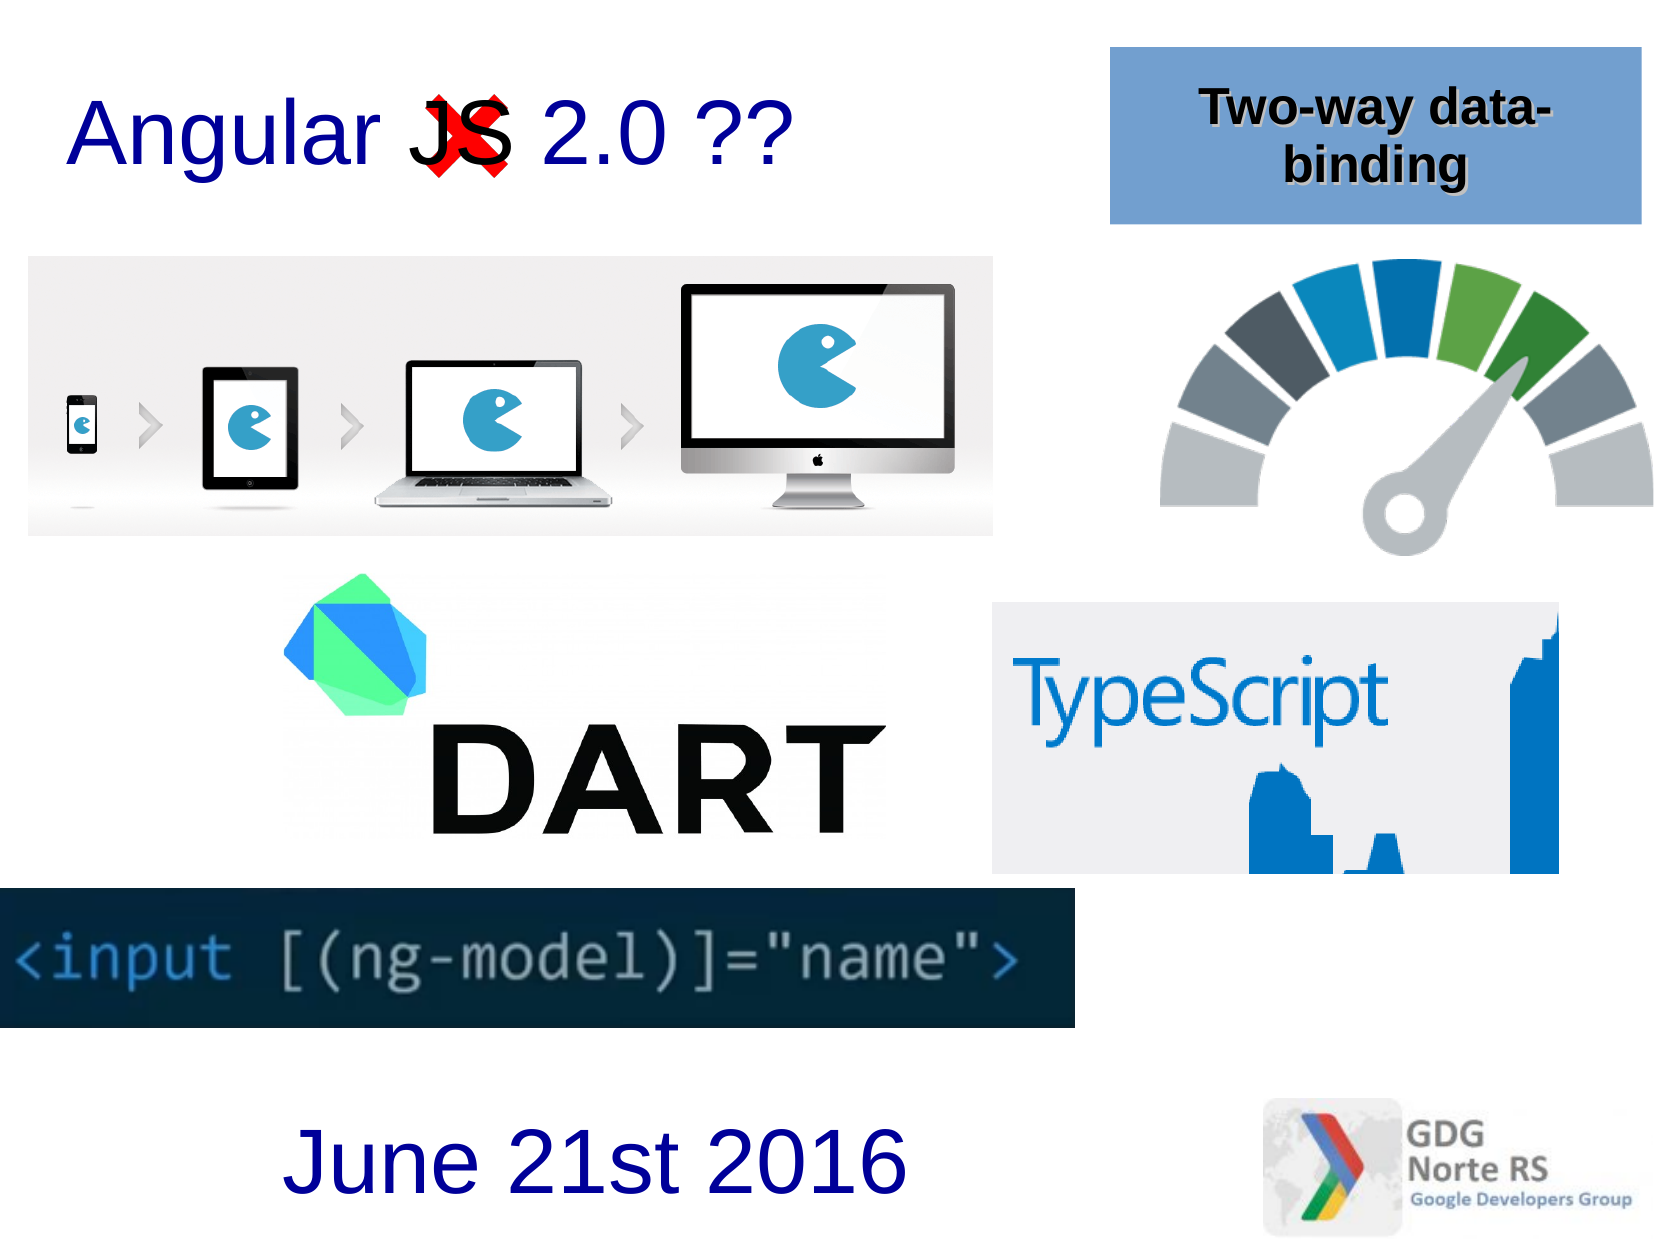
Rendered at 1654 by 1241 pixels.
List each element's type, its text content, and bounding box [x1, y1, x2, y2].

picture [1263, 1098, 1654, 1239]
picture [28, 256, 993, 537]
picture [283, 573, 886, 839]
title Angular JS 2.0 ?? [0, 29, 981, 237]
picture [992, 602, 1559, 875]
title Two-way data-binding [1110, 47, 1642, 225]
title June 21st 2016 [165, 1086, 1028, 1237]
picture [0, 888, 1075, 1028]
picture [1160, 259, 1654, 556]
